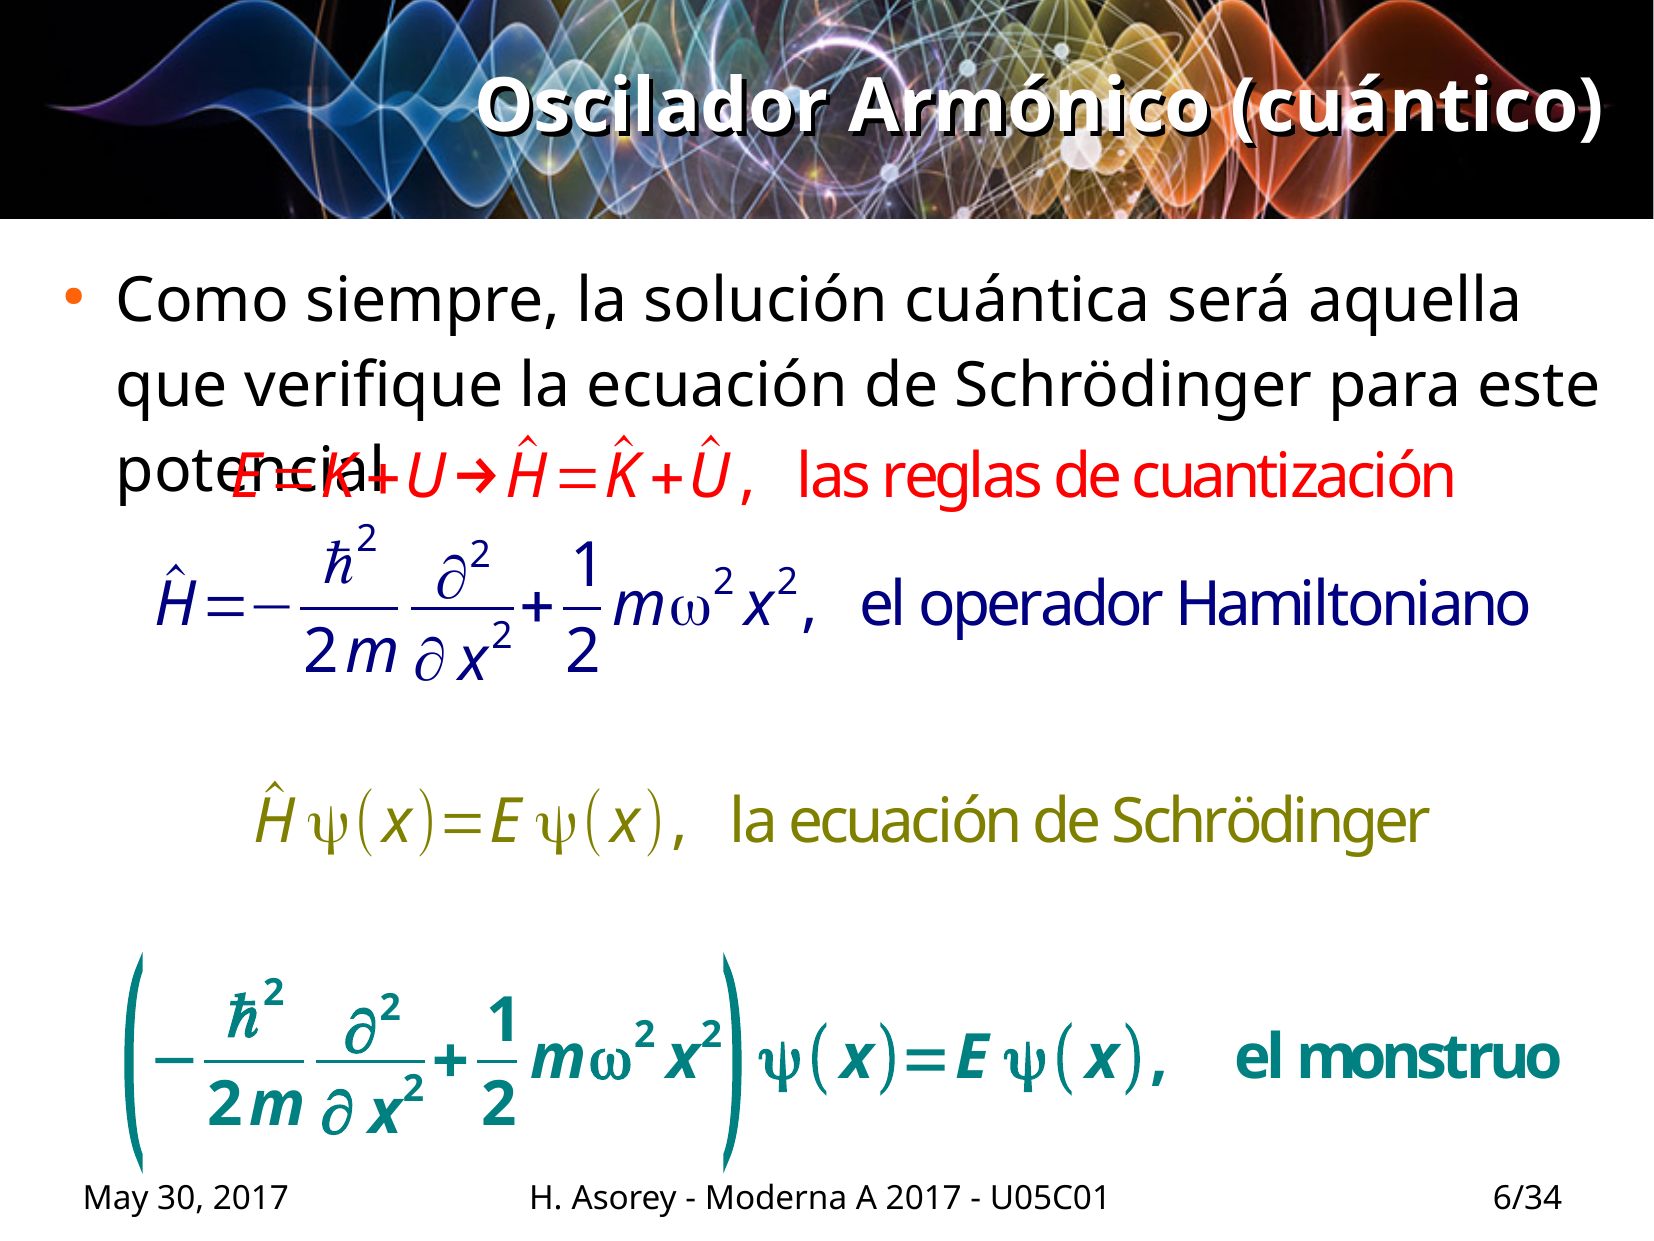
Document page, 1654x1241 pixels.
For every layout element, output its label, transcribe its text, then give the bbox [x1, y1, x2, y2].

title Oscilador Armónico (cuántico) [45, 15, 1606, 191]
chart [115, 431, 1565, 1175]
list Como siempre, la solución cuántica será aquella que verifique la ecuación de Schrödinger para este potencial [45, 255, 1606, 1156]
picture [0, 0, 1654, 219]
